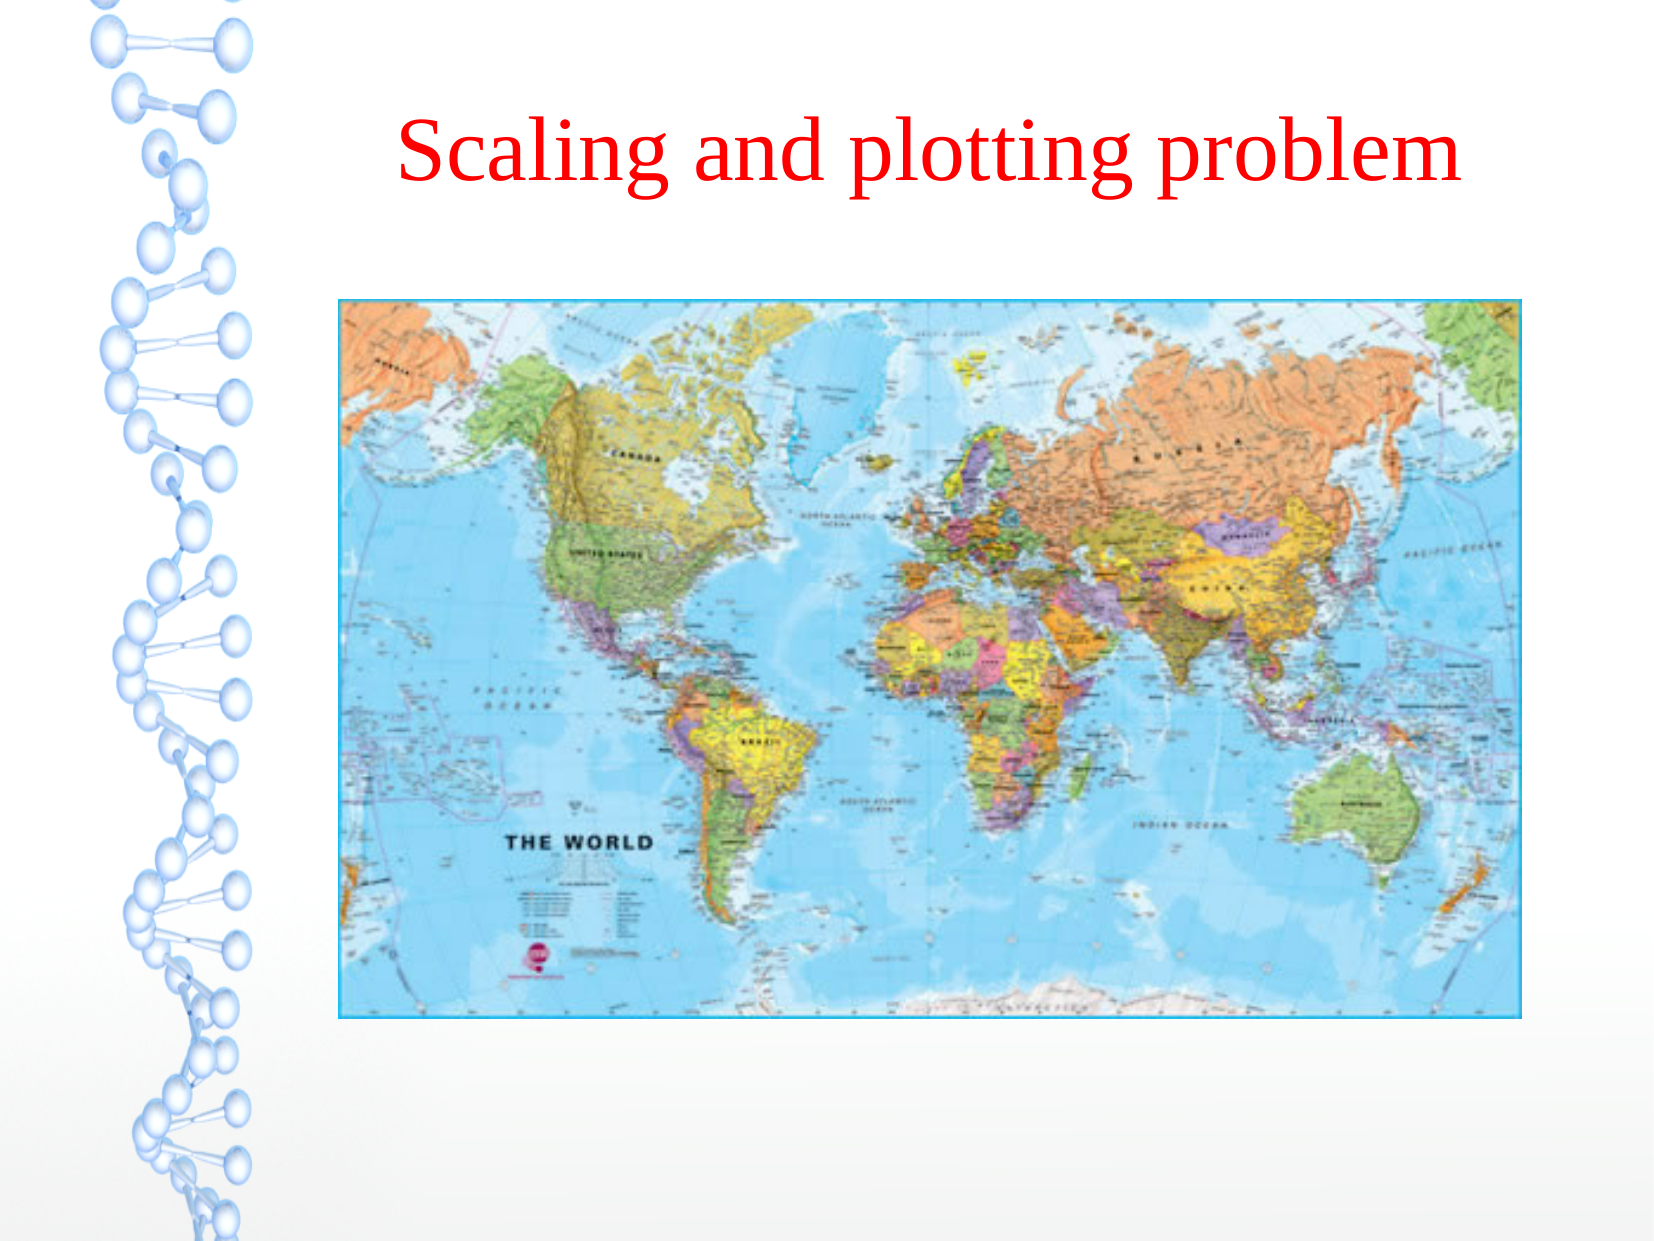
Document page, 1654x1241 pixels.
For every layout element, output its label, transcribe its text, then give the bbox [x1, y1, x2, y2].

title Scaling and plotting problem [265, 47, 1595, 252]
picture [0, 0, 1654, 1241]
